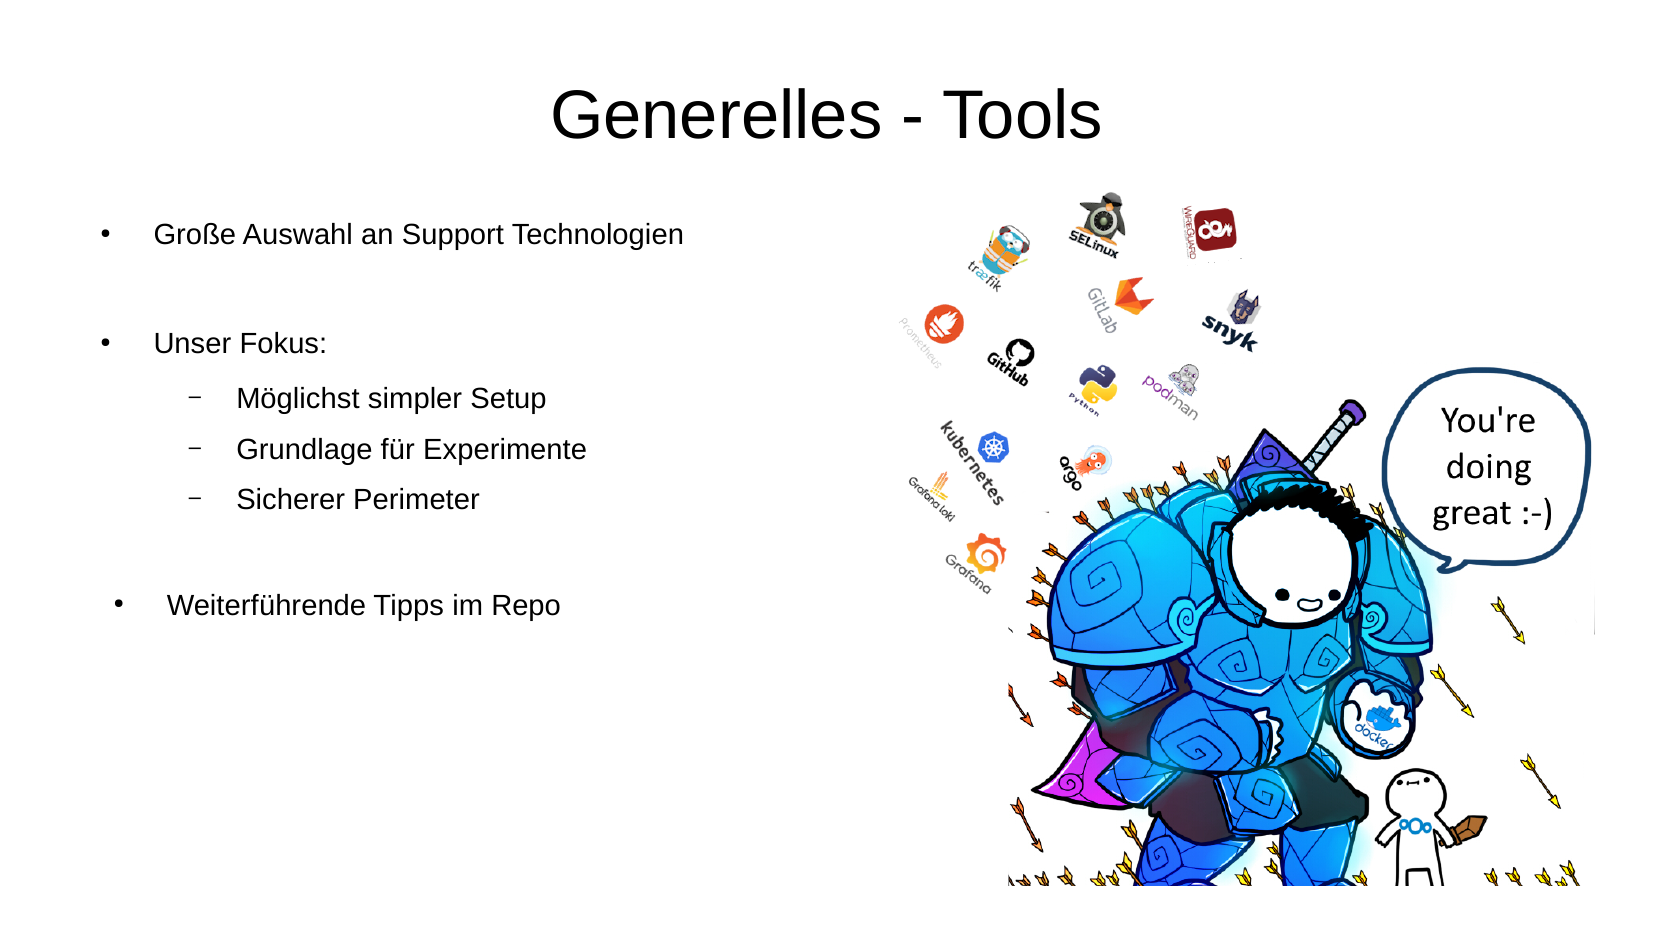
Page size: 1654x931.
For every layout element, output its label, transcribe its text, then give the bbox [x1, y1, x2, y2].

picture [885, 177, 1595, 886]
list Große Auswahl an Support Technologien Unser Fokus: Möglichst simpler Setup Grundlage für Experimente Sicherer Perimeter Weiterführende Tipps im Repo [82, 217, 885, 874]
title Generelles - Tools [82, 37, 1571, 193]
